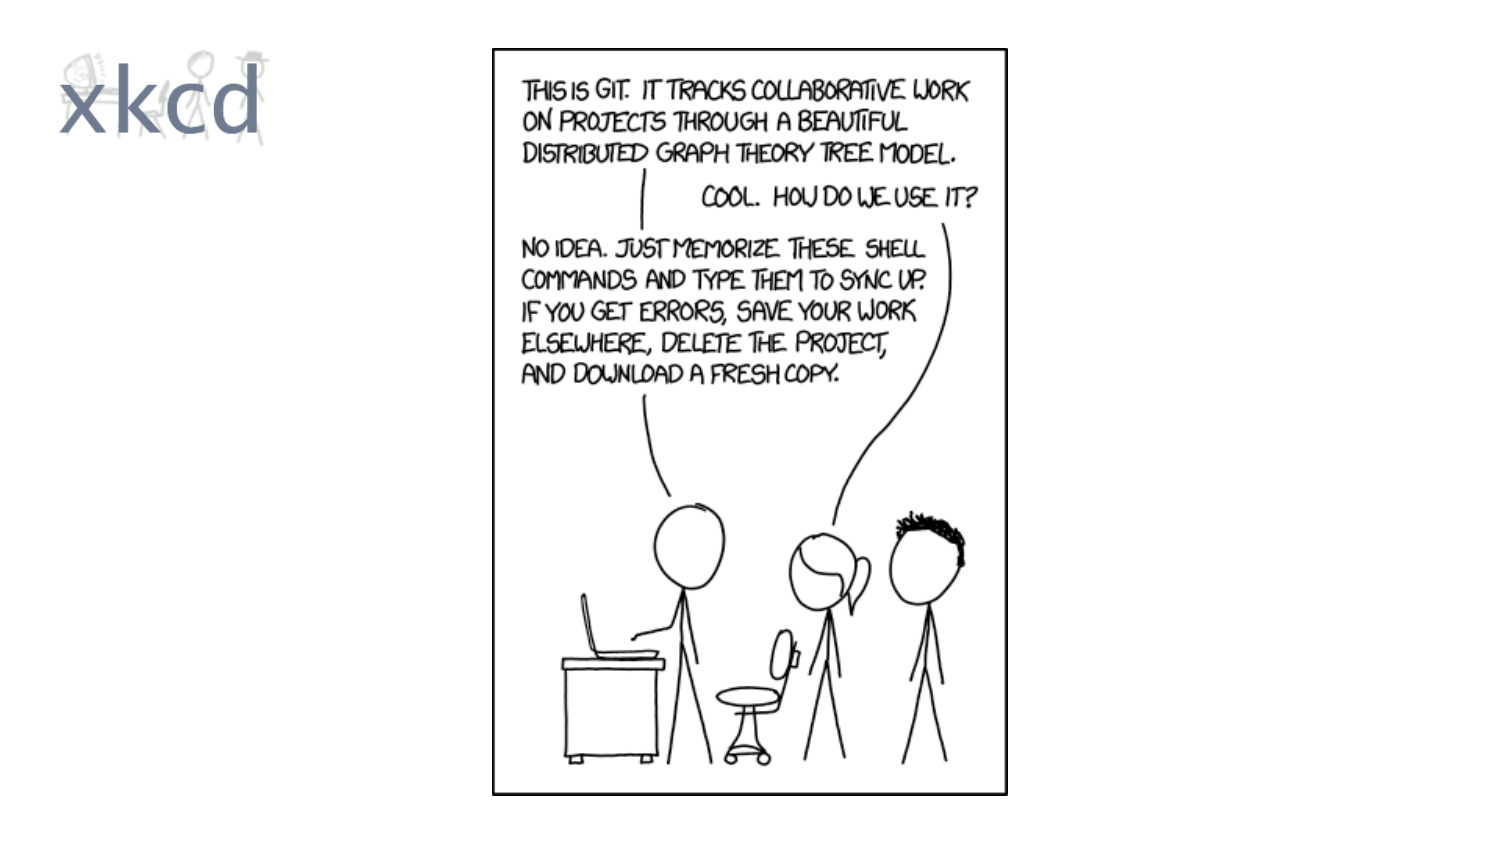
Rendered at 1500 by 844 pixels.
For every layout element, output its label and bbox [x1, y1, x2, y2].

picture [492, 48, 1008, 796]
picture [57, 48, 277, 147]
